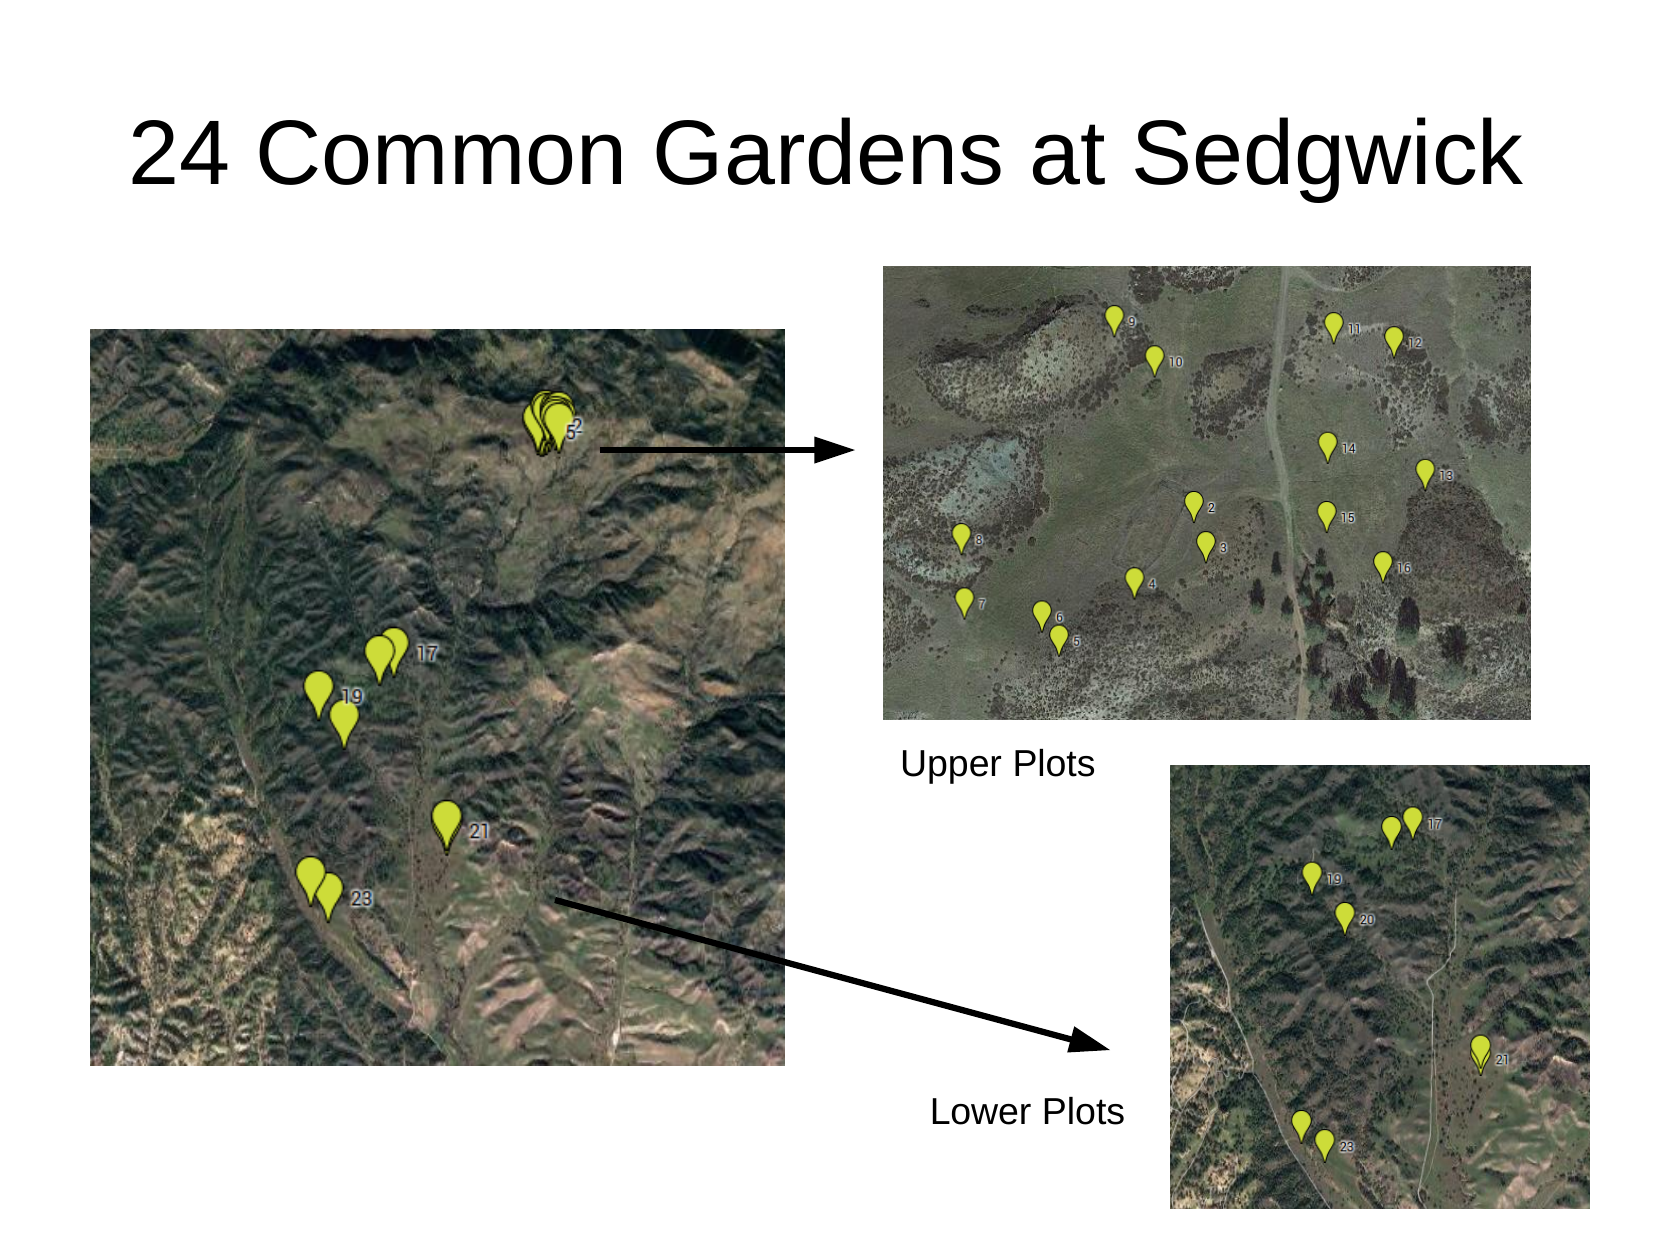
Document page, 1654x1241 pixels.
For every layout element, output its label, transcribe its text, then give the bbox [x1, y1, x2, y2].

text_box Lower Plots [915, 1083, 1156, 1141]
title 24 Common Gardens at Sedgwick [82, 49, 1571, 257]
text_box Upper Plots [885, 734, 1126, 792]
picture [883, 266, 1531, 721]
picture [90, 329, 785, 1066]
picture [1170, 765, 1590, 1209]
